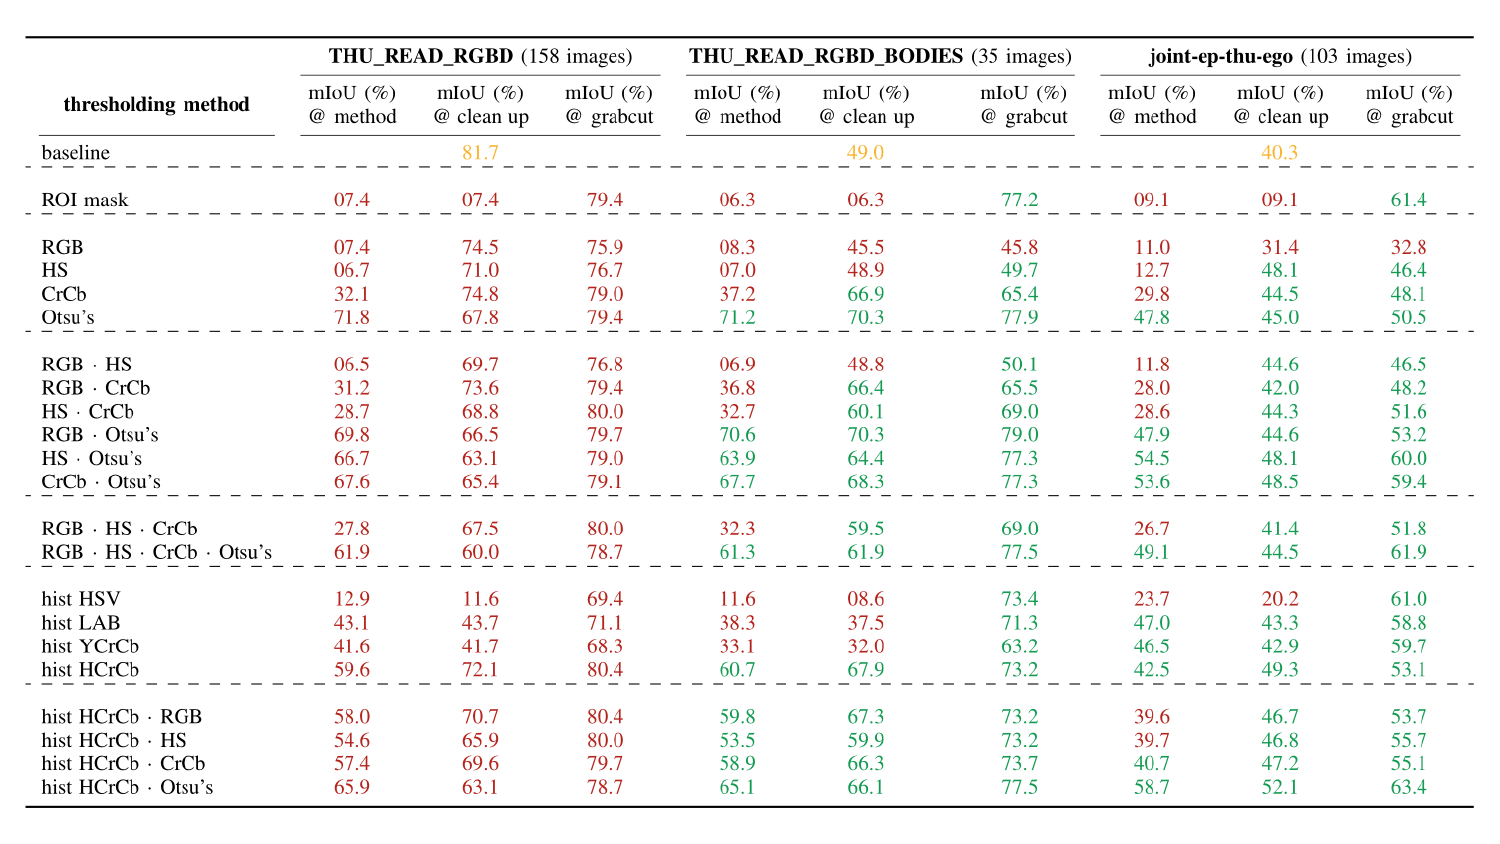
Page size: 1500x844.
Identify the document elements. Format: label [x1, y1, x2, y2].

picture [24, 34, 1475, 809]
